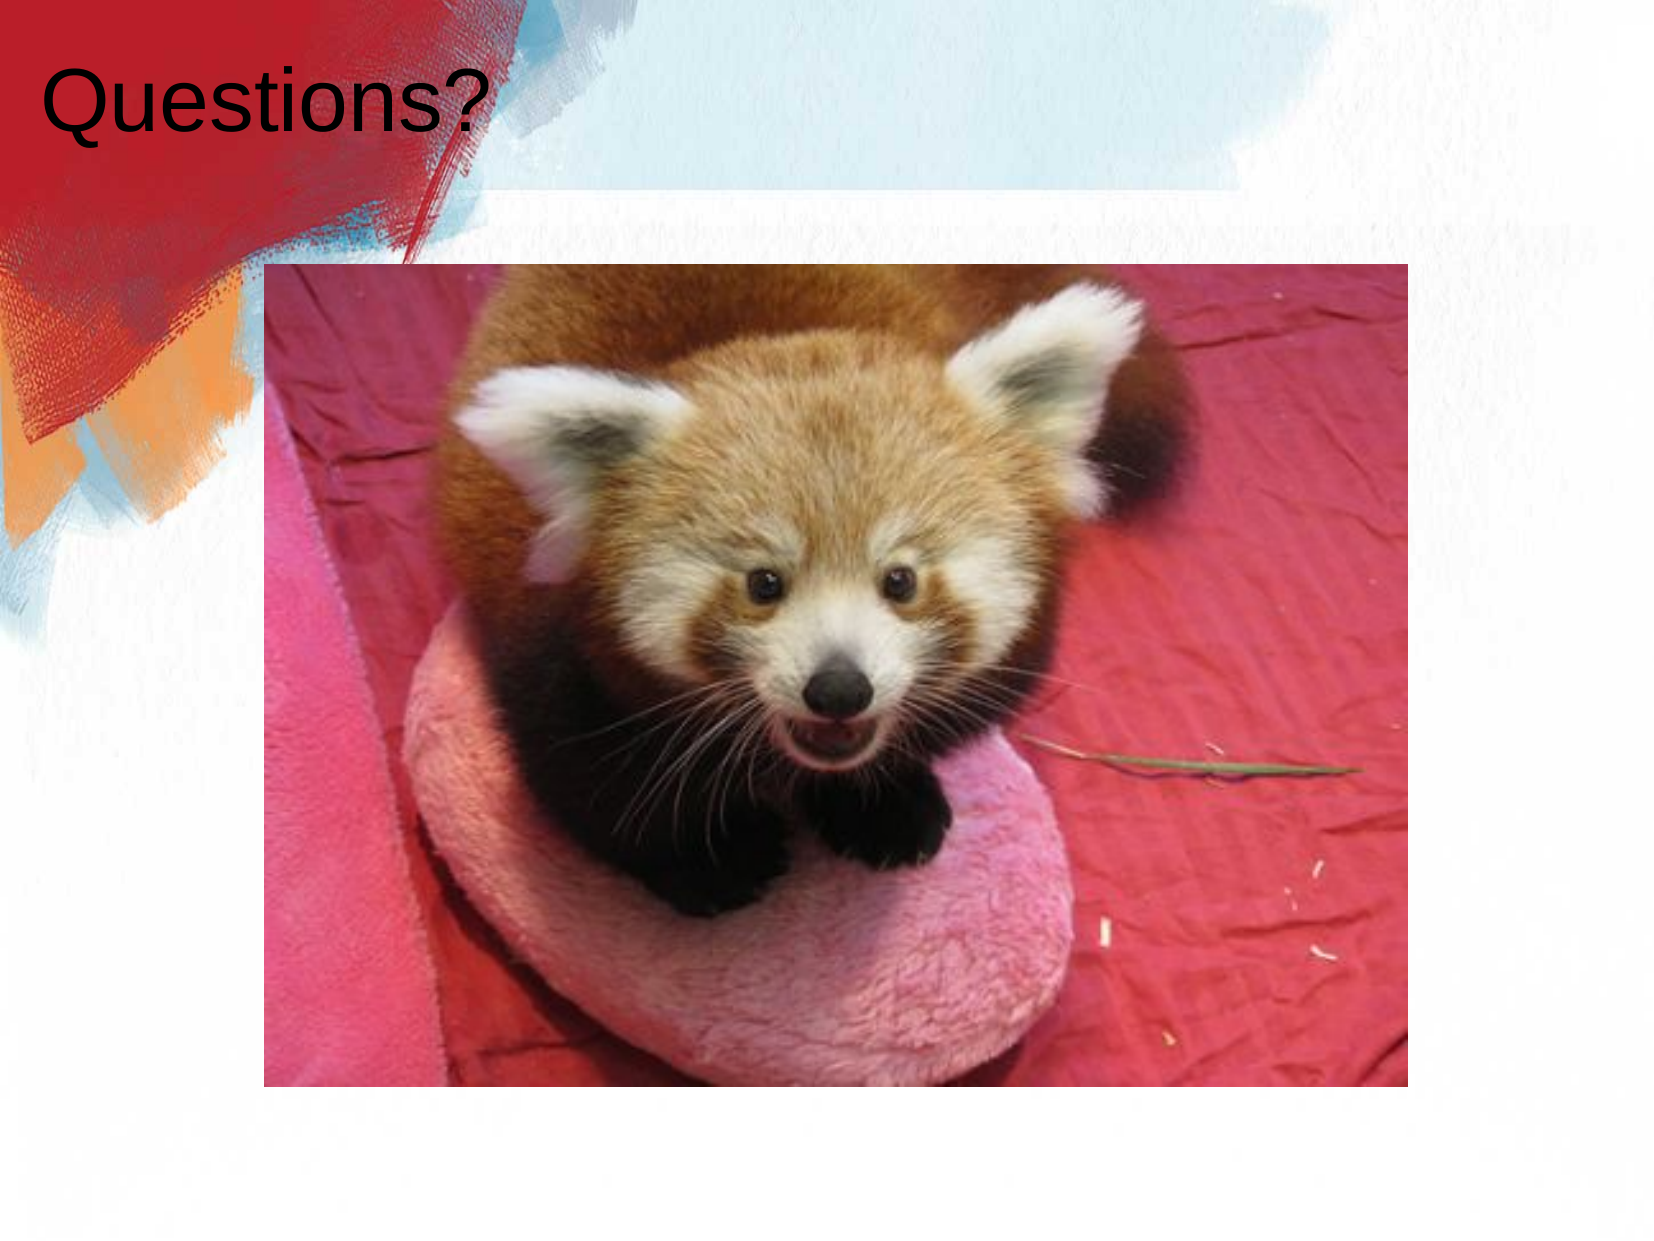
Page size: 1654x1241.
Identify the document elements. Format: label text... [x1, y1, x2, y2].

title Questions? [40, 49, 1614, 199]
picture [0, 0, 1654, 1241]
